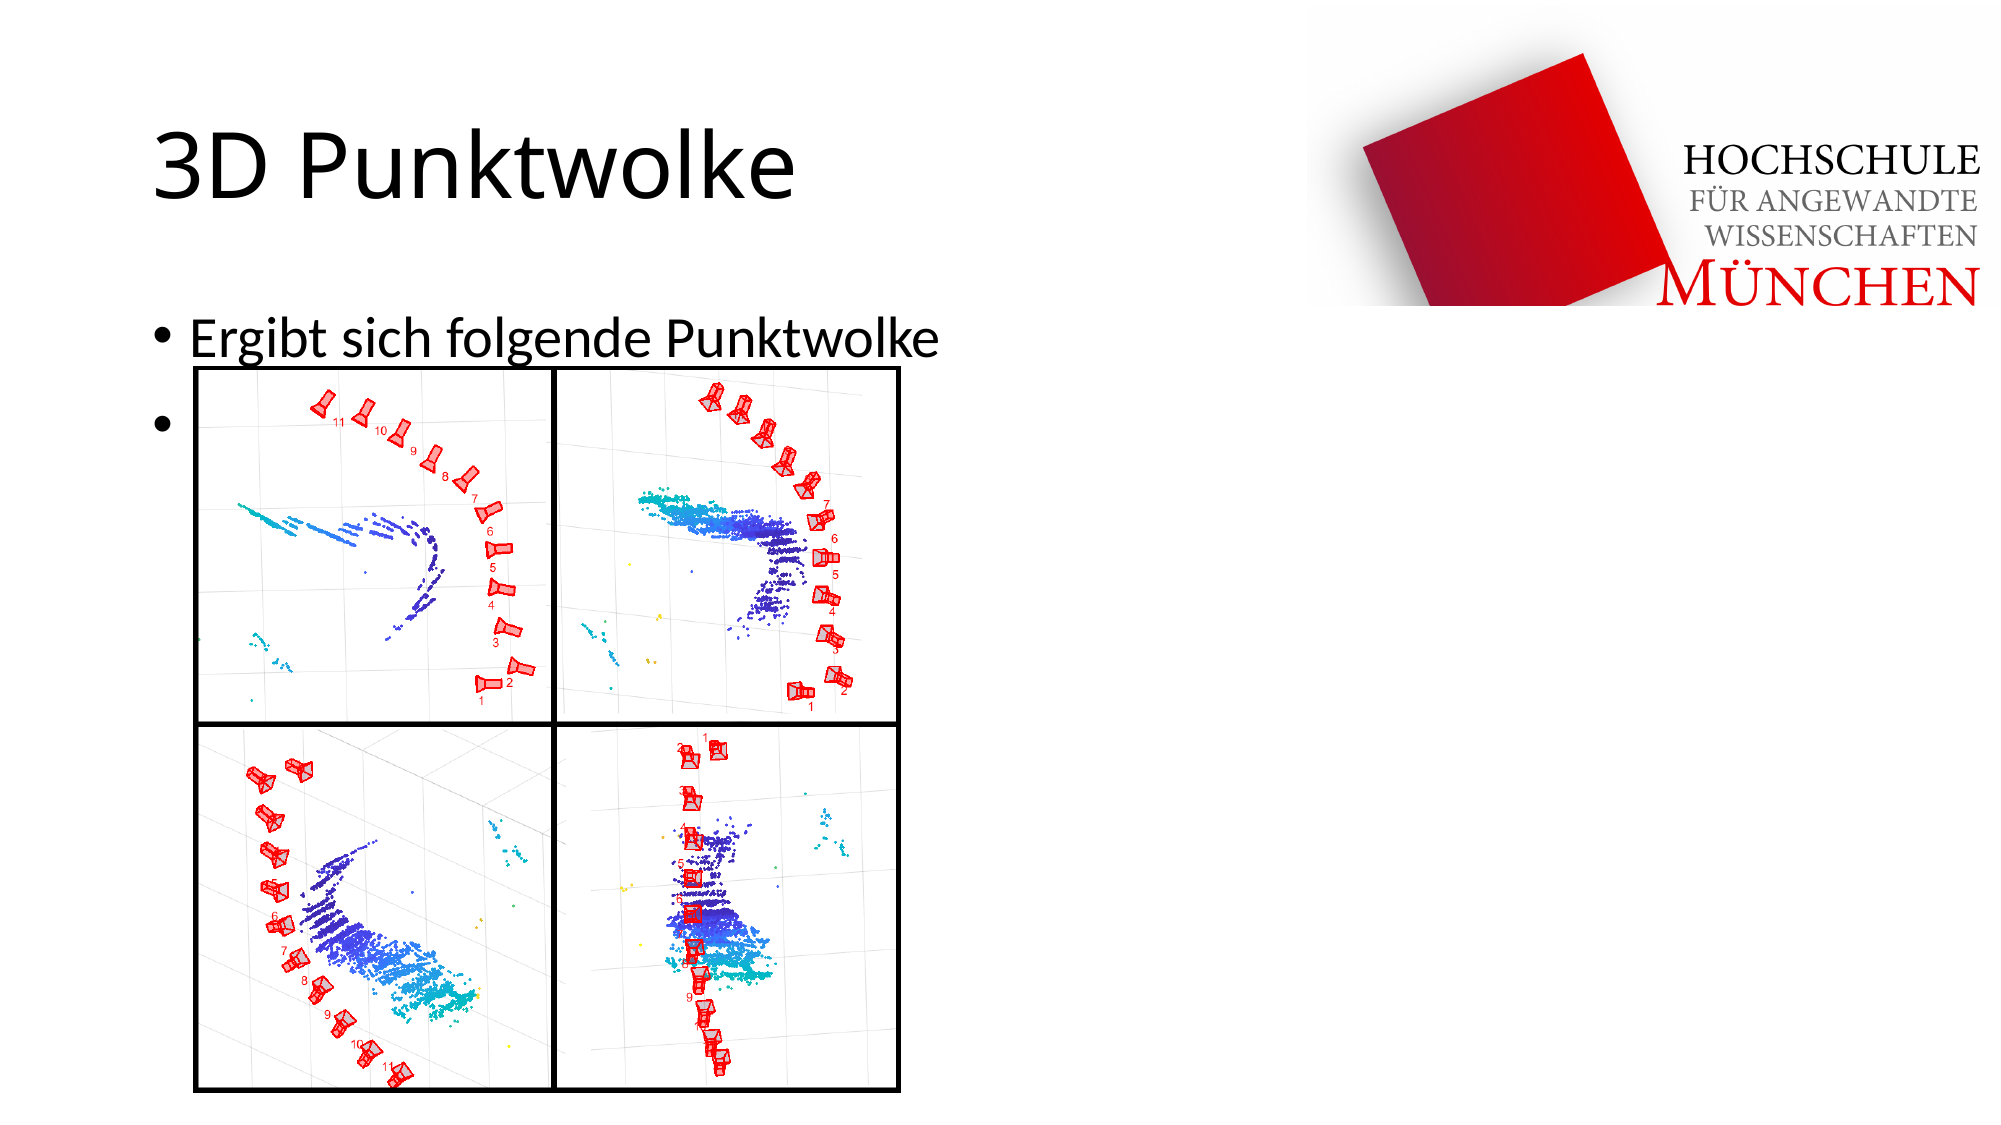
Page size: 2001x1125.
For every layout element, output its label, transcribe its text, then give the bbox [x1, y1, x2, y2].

title 3D Punktwolke [137, 59, 1863, 278]
list Ergibt sich folgende Punktwolke [137, 299, 1863, 1014]
picture [193, 366, 901, 1093]
